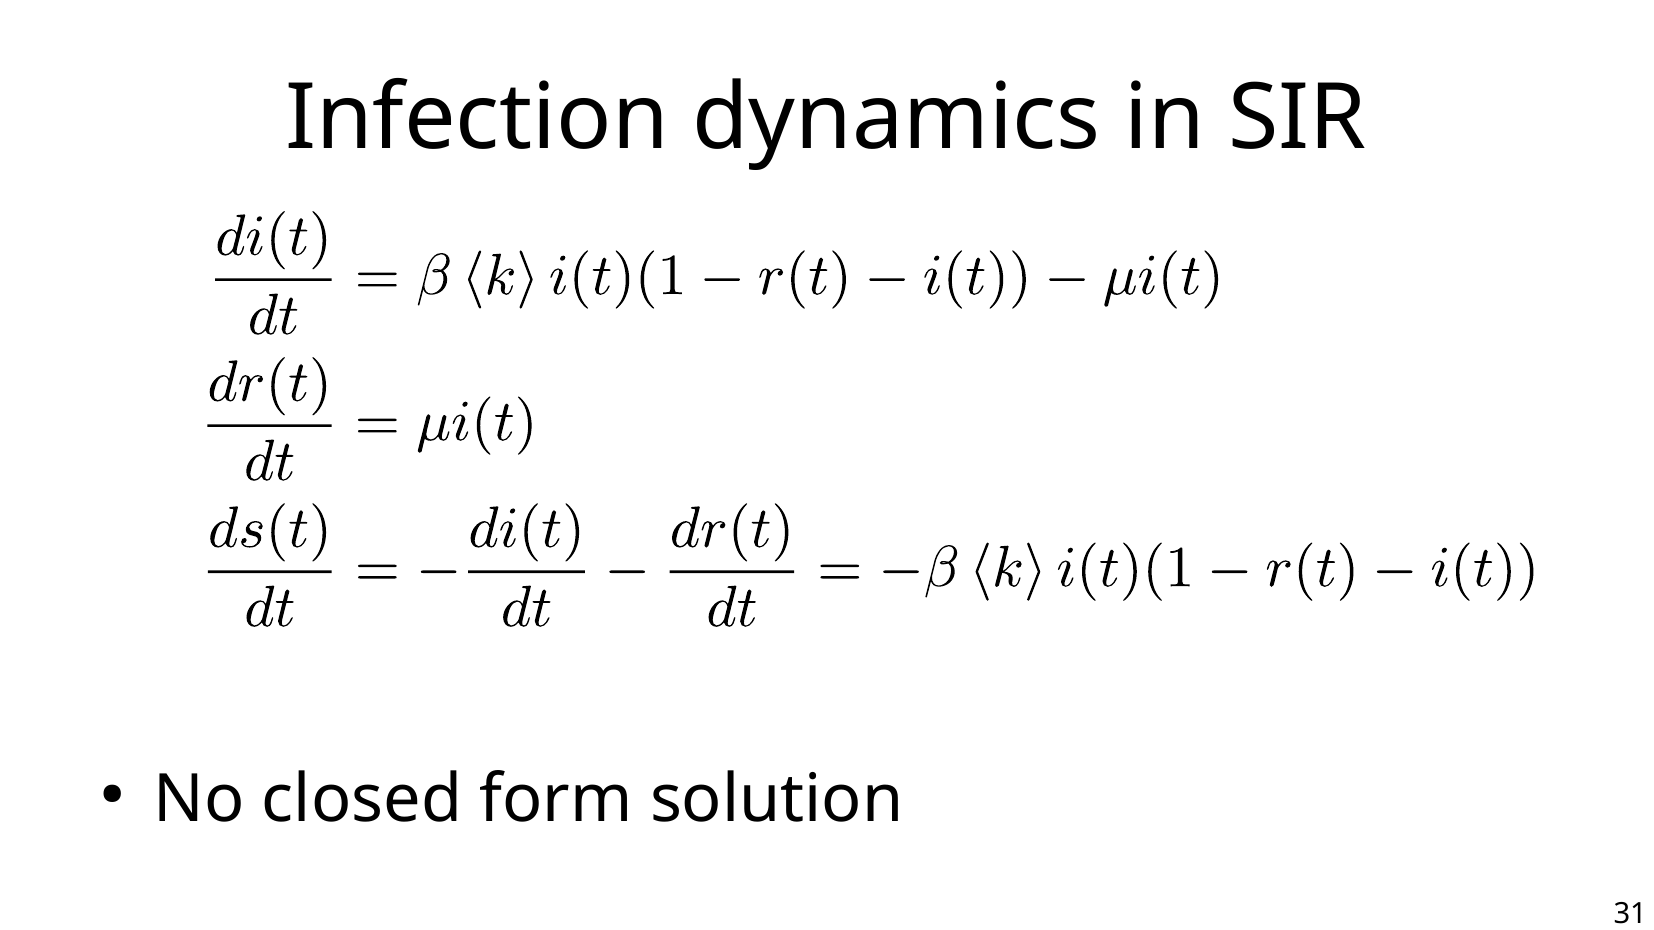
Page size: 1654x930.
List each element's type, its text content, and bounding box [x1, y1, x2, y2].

text_box [207, 211, 1540, 627]
list No closed form solution [82, 750, 1571, 876]
title Infection dynamics in SIR [82, 1, 1571, 225]
